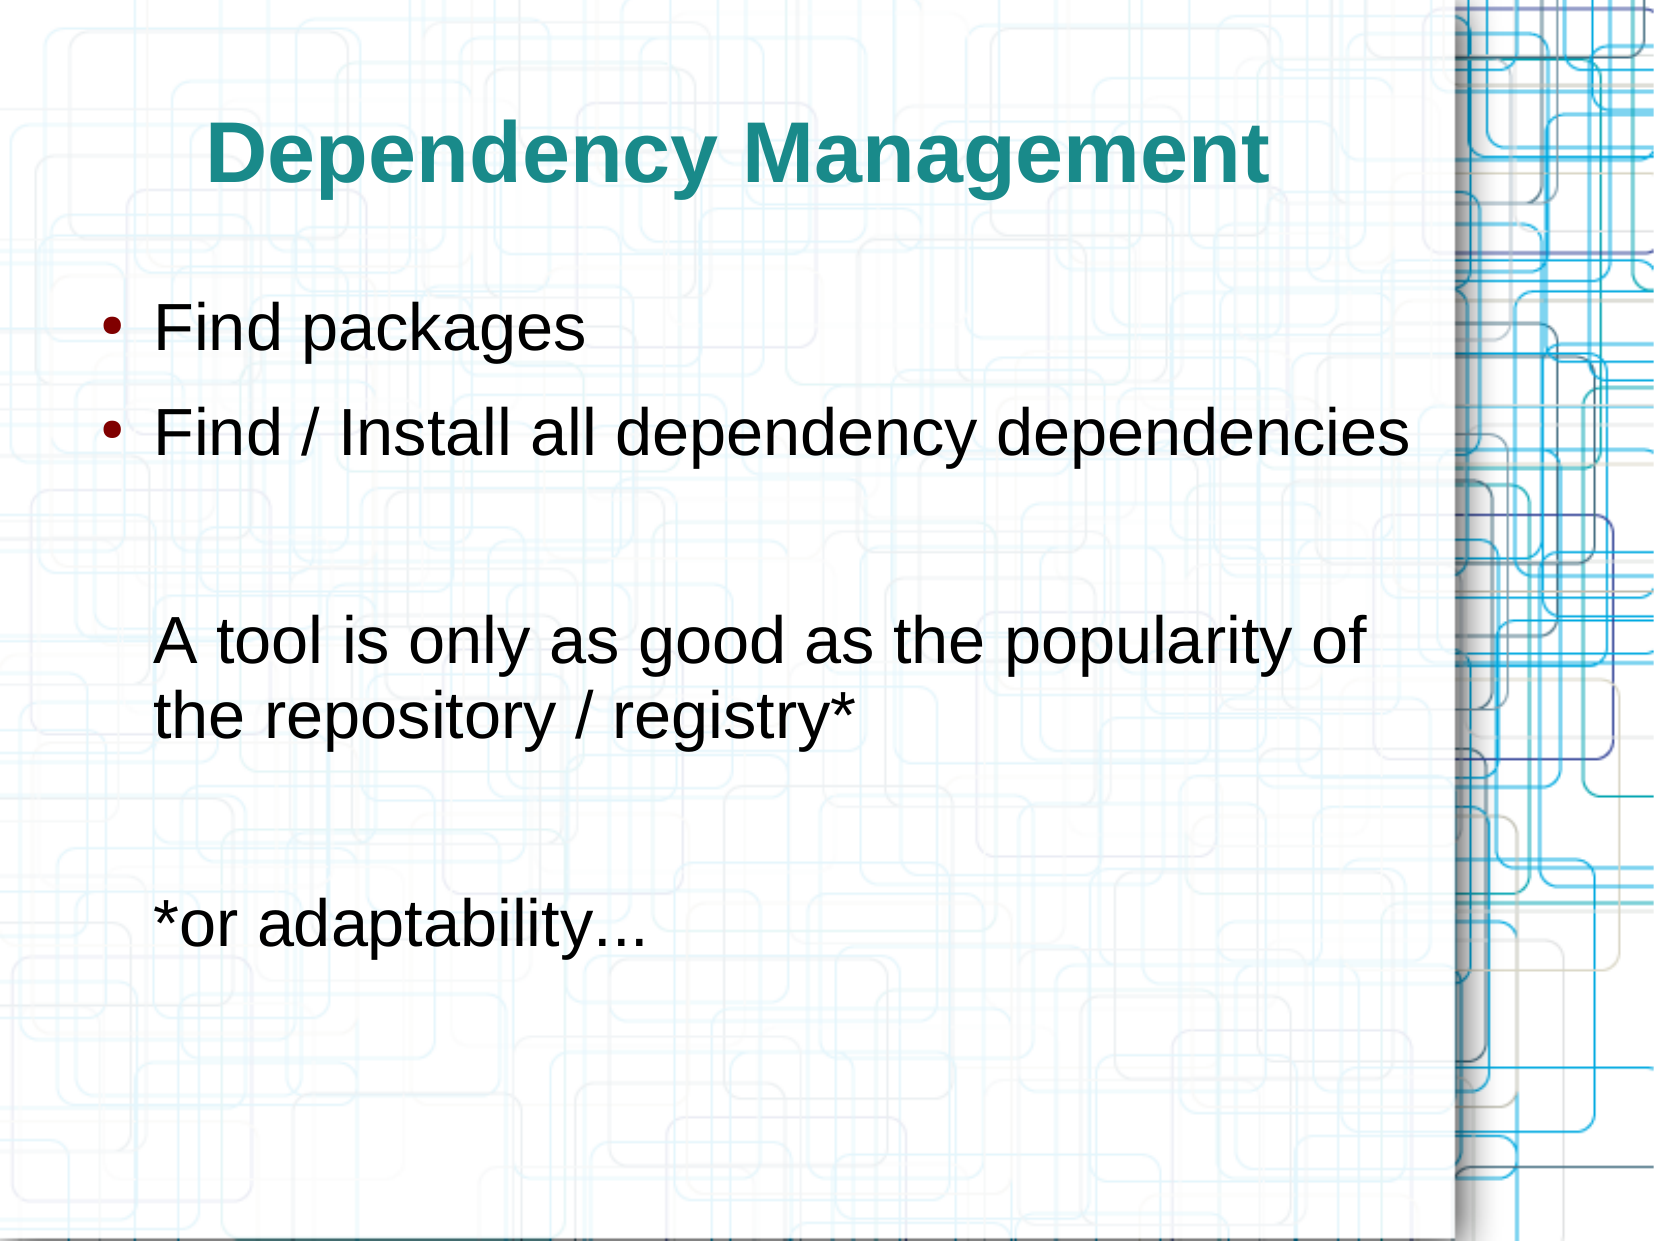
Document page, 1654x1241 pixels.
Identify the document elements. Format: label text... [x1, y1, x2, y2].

title Dependency Management [59, 49, 1418, 257]
list Find packages Find / Install all dependency dependencies A tool is only as good as the popularity of the repository / registry* *or adaptability... [82, 290, 1418, 1109]
picture [0, 0, 1654, 1241]
